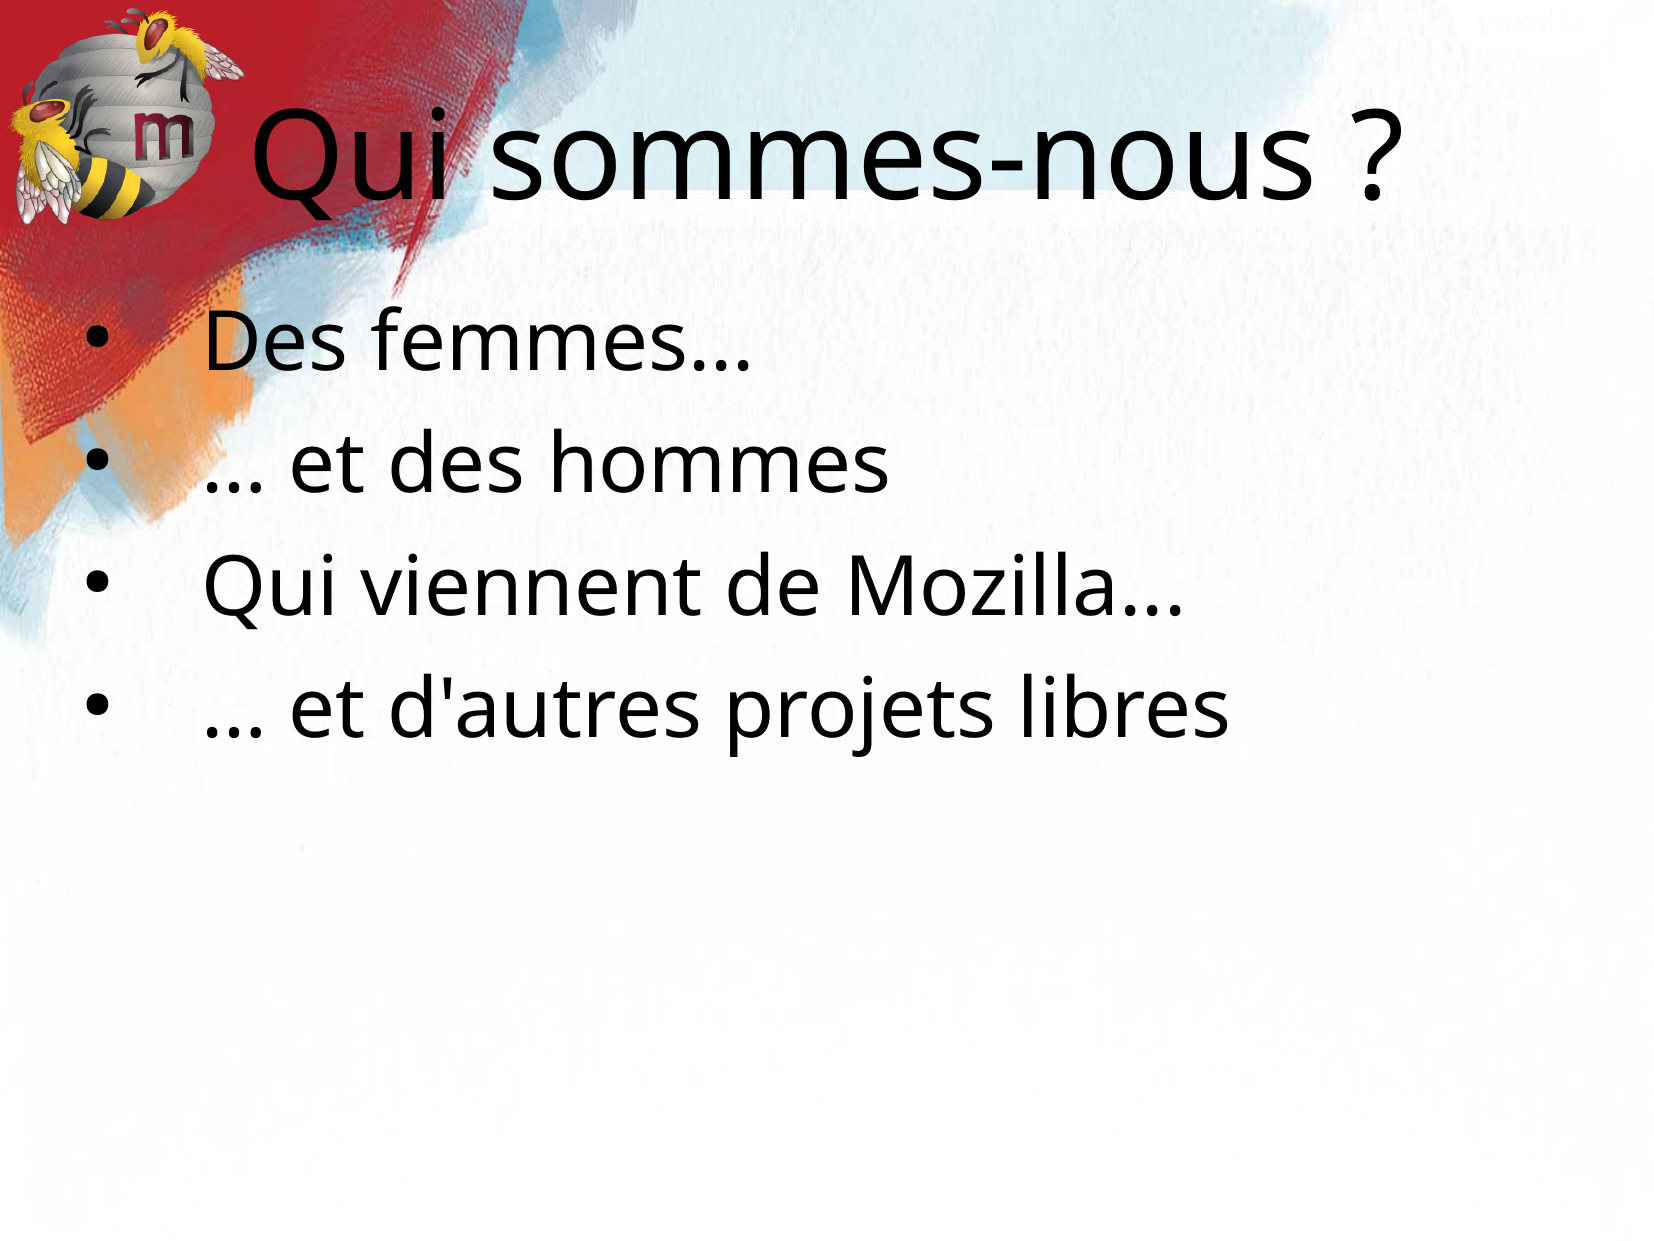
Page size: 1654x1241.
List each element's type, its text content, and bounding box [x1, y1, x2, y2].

picture [0, 0, 1654, 1241]
list Des femmes... … et des hommes Qui viennent de Mozilla... … et d'autres projets libres [82, 290, 1571, 1010]
title Qui sommes-nous ? [82, 49, 1571, 257]
